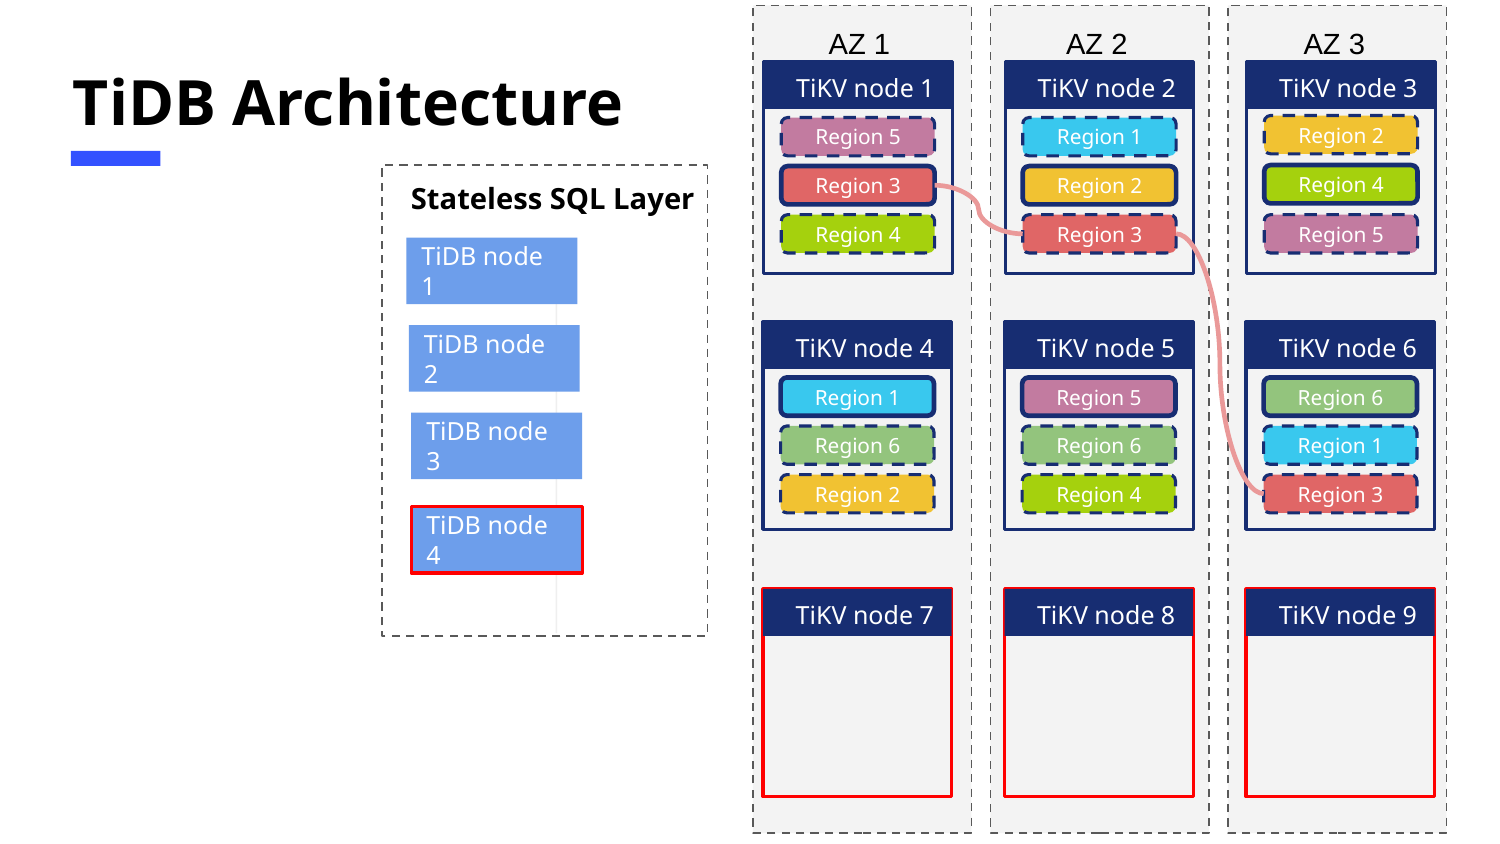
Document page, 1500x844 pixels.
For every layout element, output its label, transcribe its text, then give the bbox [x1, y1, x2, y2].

text_box [888, 88, 895, 95]
text_box Region 3 [781, 166, 935, 205]
text_box TiKV node 4 [780, 321, 952, 348]
text_box TiKV node 9 [1263, 588, 1435, 615]
text_box Region 4 [781, 214, 935, 253]
text_box Region 6 [1263, 377, 1418, 416]
text_box [1246, 321, 1435, 528]
text_box Region 1 [1022, 117, 1177, 156]
text_box Region 1 [1263, 425, 1418, 465]
text_box Region 6 [780, 425, 935, 465]
text_box TiDB node 1 [406, 237, 578, 305]
text_box Region 4 [1264, 165, 1418, 204]
text_box [1007, 76, 1192, 239]
text_box Region 3 [1022, 214, 1177, 253]
text_box Region 2 [1022, 166, 1177, 205]
text_box AZ 1 [761, 10, 957, 76]
text_box [1406, 348, 1413, 355]
text_box TiKV node 3 [1264, 61, 1436, 88]
text_box [1114, 88, 1121, 95]
text_box Region 1 [780, 377, 935, 416]
text_box [1370, 348, 1377, 355]
text_box Region 2 [780, 474, 935, 513]
text_box [1129, 88, 1136, 95]
title TiDB Architecture [57, 48, 654, 173]
text_box TiKV node 6 [1263, 321, 1435, 348]
text_box AZ 3 [1236, 10, 1432, 76]
text_box TiKV node 1 [781, 76, 953, 88]
text_box TiKV node 7 [780, 588, 952, 615]
text_box Region 5 [781, 117, 935, 156]
text_box TiKV node 2 [1022, 76, 1194, 88]
text_box [990, 229, 1209, 834]
text_box Region 5 [1264, 214, 1418, 253]
text_box TiDB node 2 [408, 325, 580, 392]
text_box [990, 5, 1209, 272]
text_box TiKV node 5 [1022, 321, 1194, 348]
text_box Region 2 [1264, 115, 1418, 154]
text_box AZ 2 [999, 10, 1195, 76]
text_box [752, 5, 972, 834]
text_box TiKV node 8 [1022, 588, 1194, 615]
text_box Region 4 [1022, 474, 1176, 513]
text_box [1227, 5, 1447, 834]
text_box Stateless SQL Layer [395, 165, 715, 212]
text_box [1355, 348, 1362, 355]
text_box [1007, 235, 1192, 272]
text_box Region 5 [1022, 377, 1176, 416]
text_box Region 6 [1022, 425, 1176, 465]
text_box [765, 76, 951, 272]
text_box Region 3 [1263, 474, 1418, 513]
text_box [873, 88, 880, 95]
text_box TiDB node 4 [411, 506, 583, 573]
text_box TiDB node 3 [411, 412, 583, 480]
